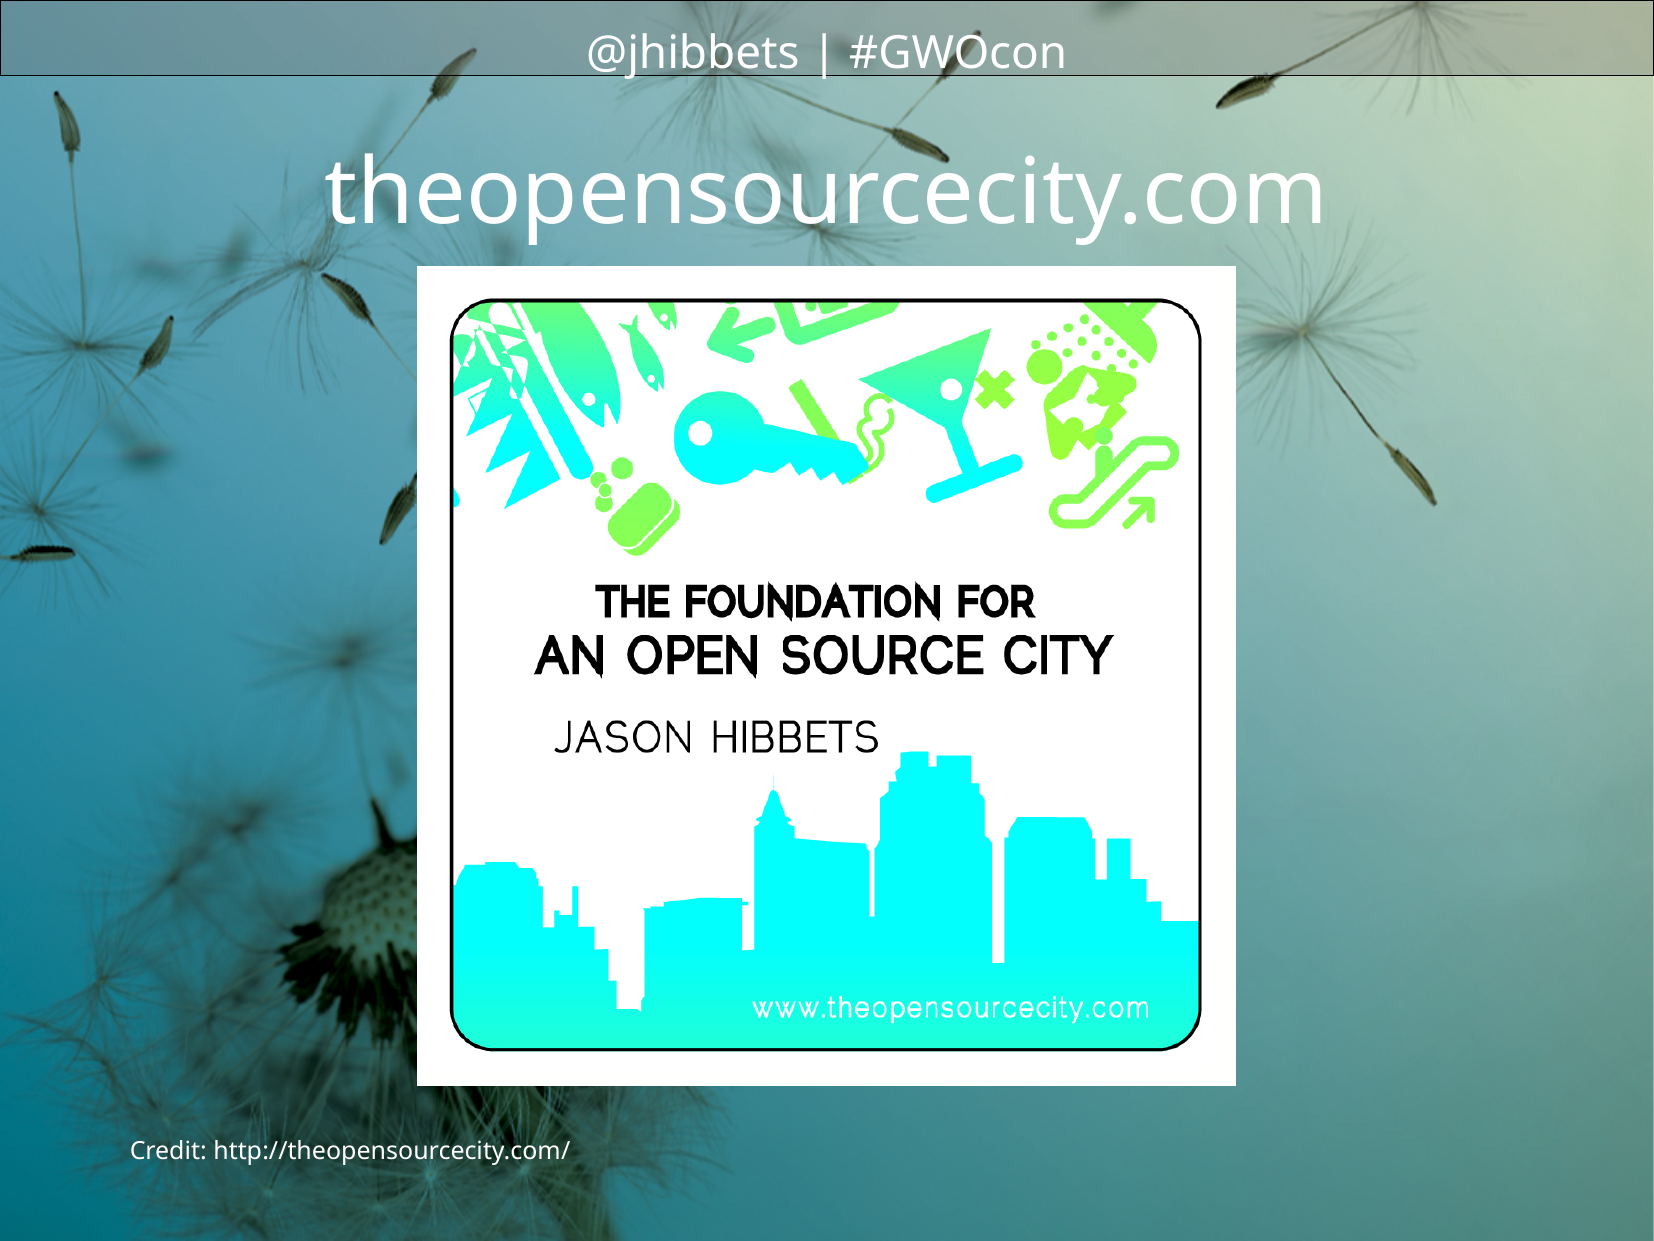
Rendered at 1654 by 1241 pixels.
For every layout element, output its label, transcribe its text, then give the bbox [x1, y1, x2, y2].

picture [0, 76, 1654, 1241]
title theopensourcecity.com [82, 84, 1571, 292]
text_box Credit: http://theopensourcecity.com/ [115, 1125, 593, 1168]
